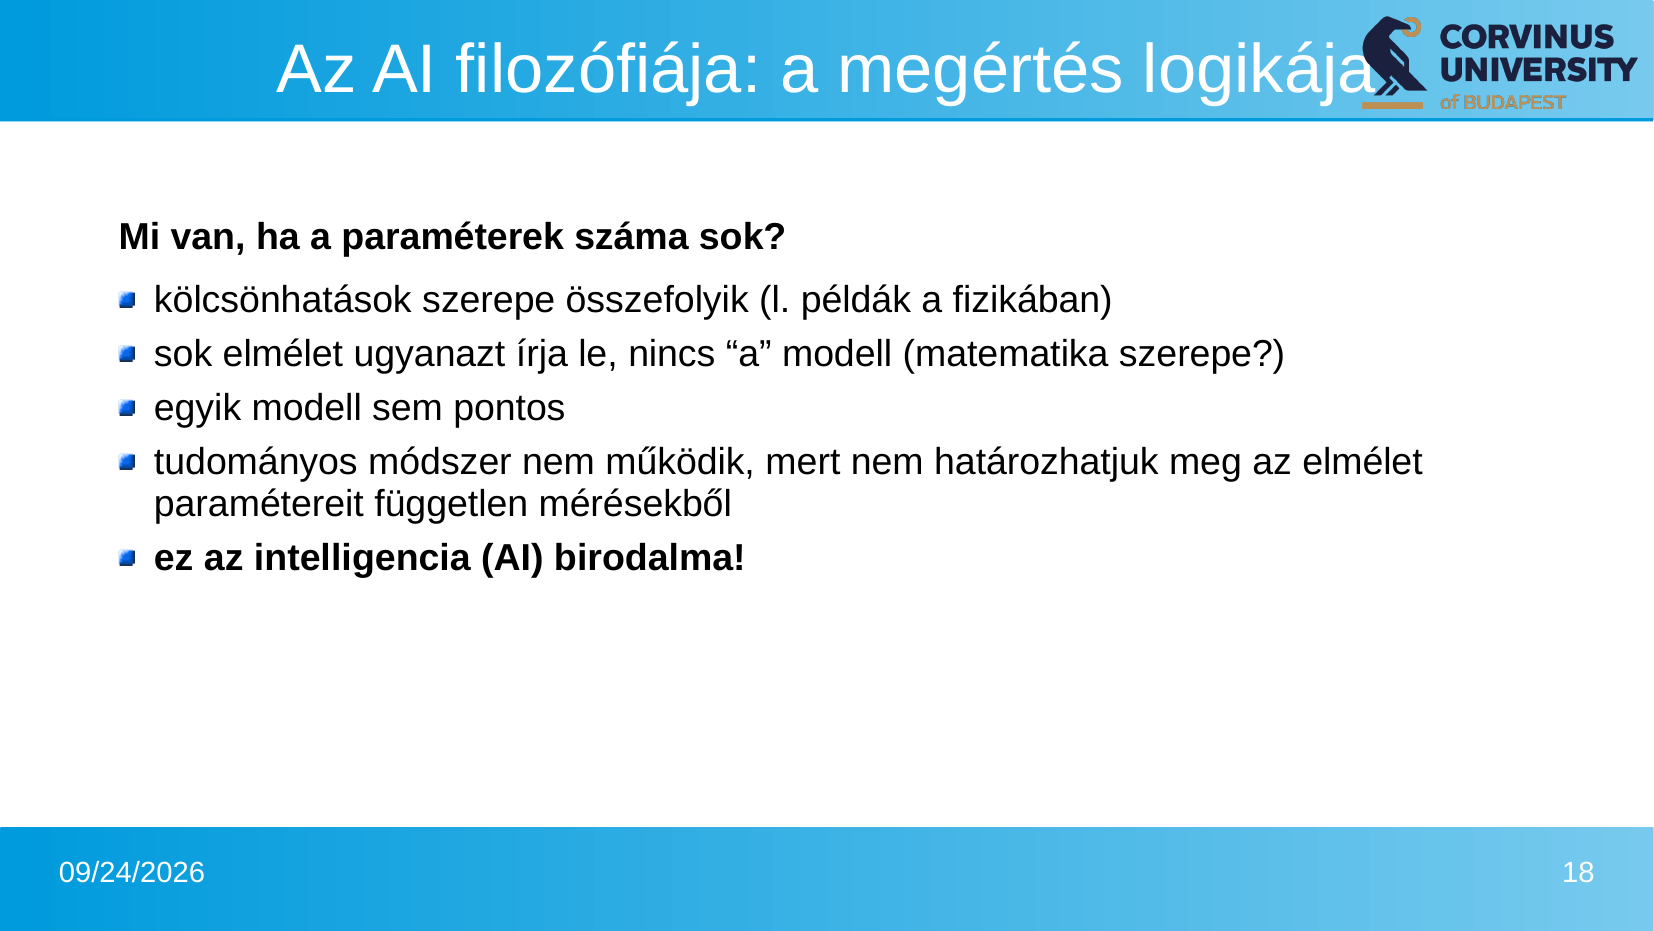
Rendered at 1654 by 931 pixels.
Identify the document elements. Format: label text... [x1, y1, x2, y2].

text_box Mi van, ha a paraméterek száma sok? kölcsönhatások szerepe összefolyik (l. példák a fizikában) sok elmélet ugyanazt írja le, nincs “a” modell (matematika szerepe?) egyik modell sem pontos tudományos módszer nem működik, mert nem határozhatjuk meg az elmélet paramétereit független mérésekből ez az intelligencia (AI) birodalma! [103, 208, 1472, 586]
title Az AI filozófiája: a megértés logikája [59, 29, 1362, 108]
picture [1362, 16, 1638, 109]
